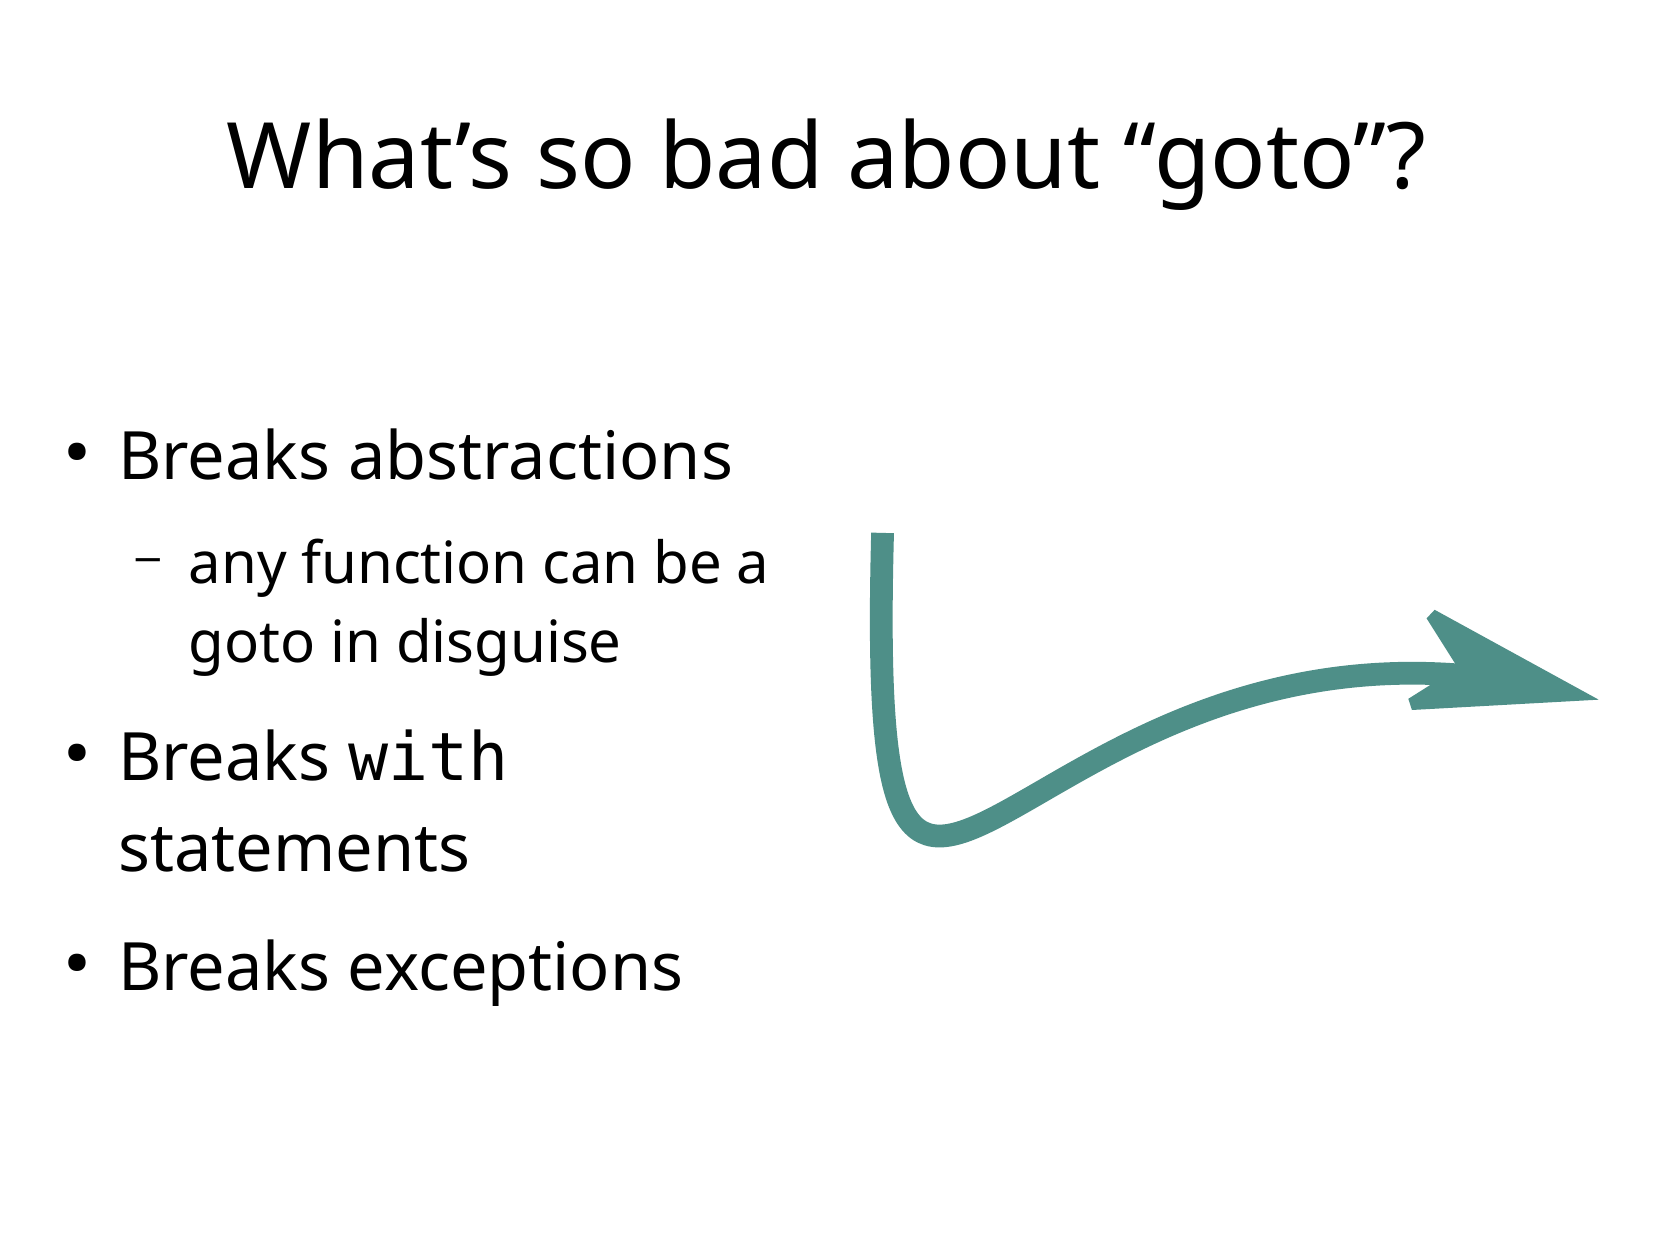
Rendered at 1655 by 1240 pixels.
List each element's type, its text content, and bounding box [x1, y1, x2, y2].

title What’s so bad about “goto”? [82, 49, 1572, 257]
list Breaks abstractions any function can be a goto in disguise Breaks with statements Breaks exceptions [47, 407, 822, 1156]
picture [869, 532, 1599, 848]
